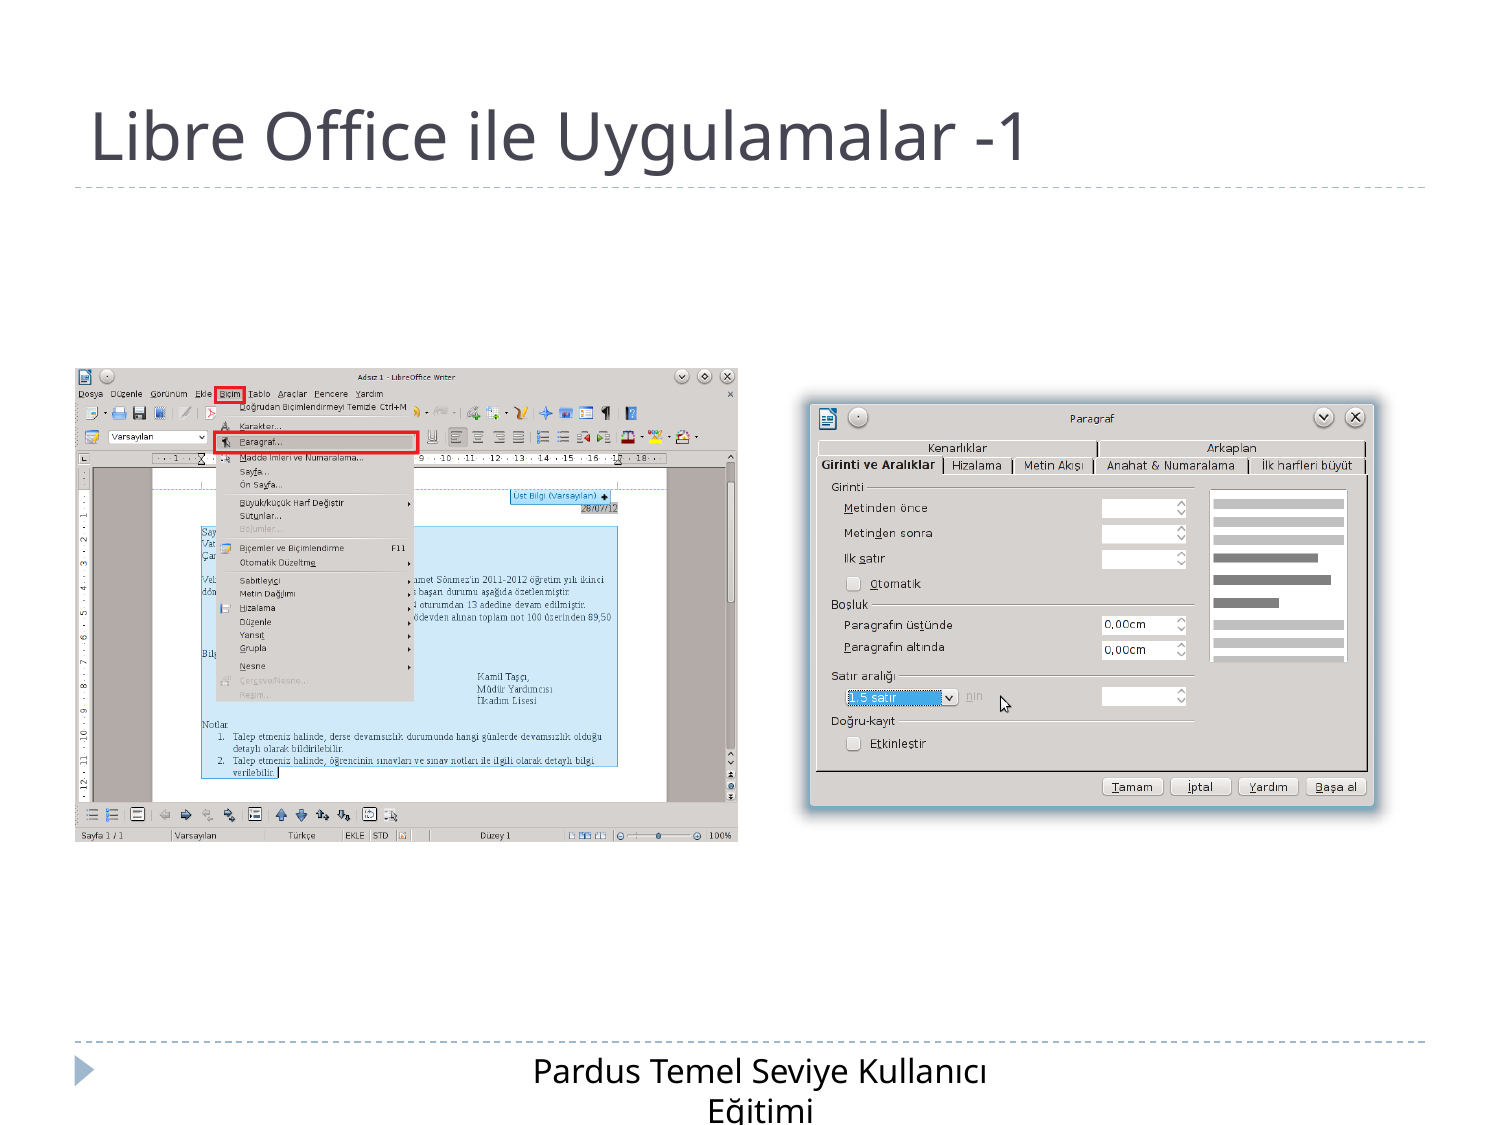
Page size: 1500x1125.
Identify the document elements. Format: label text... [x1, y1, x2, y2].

picture [75, 368, 738, 842]
title Libre Office ile Uygulamalar -1 [75, 37, 1425, 188]
picture [773, 367, 1410, 842]
